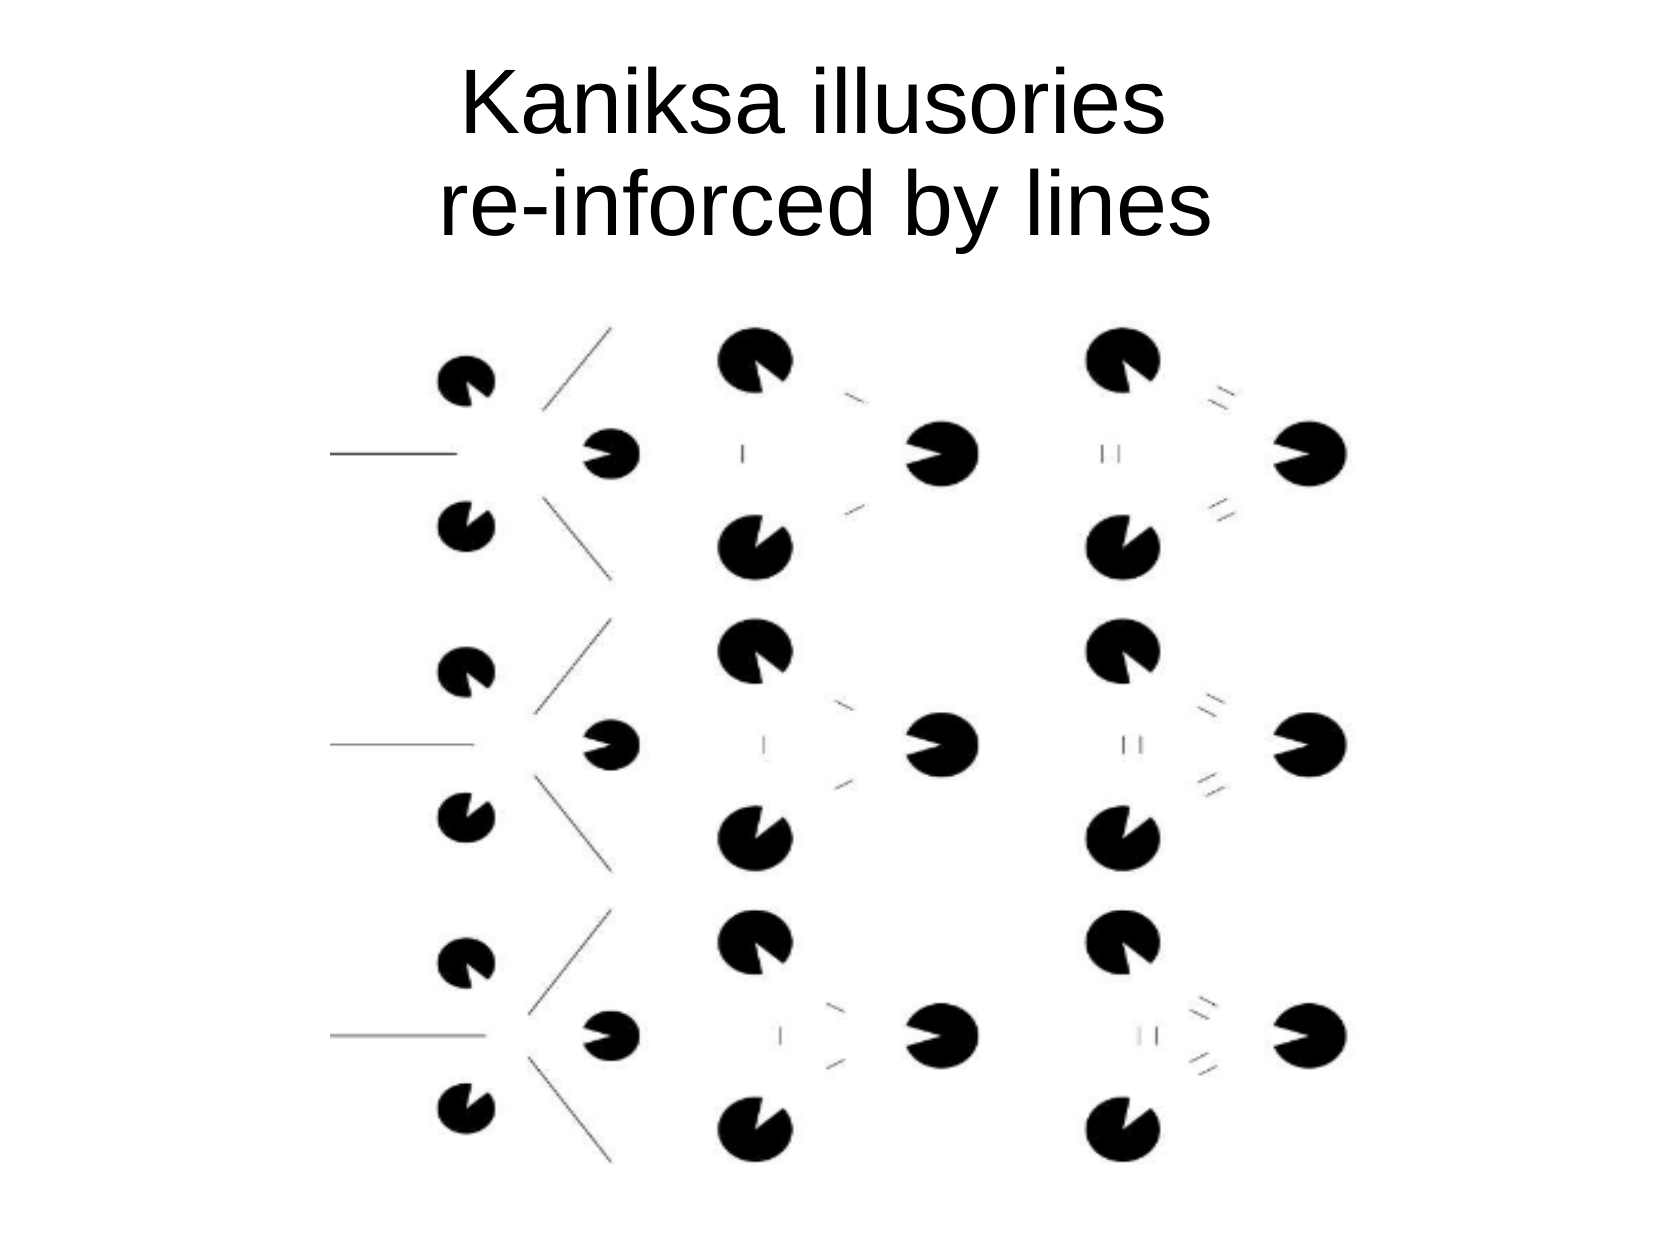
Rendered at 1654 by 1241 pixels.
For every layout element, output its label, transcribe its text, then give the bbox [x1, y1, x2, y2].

picture [330, 299, 1381, 1186]
title Kaniksa illusories re-inforced by lines [82, 49, 1571, 257]
